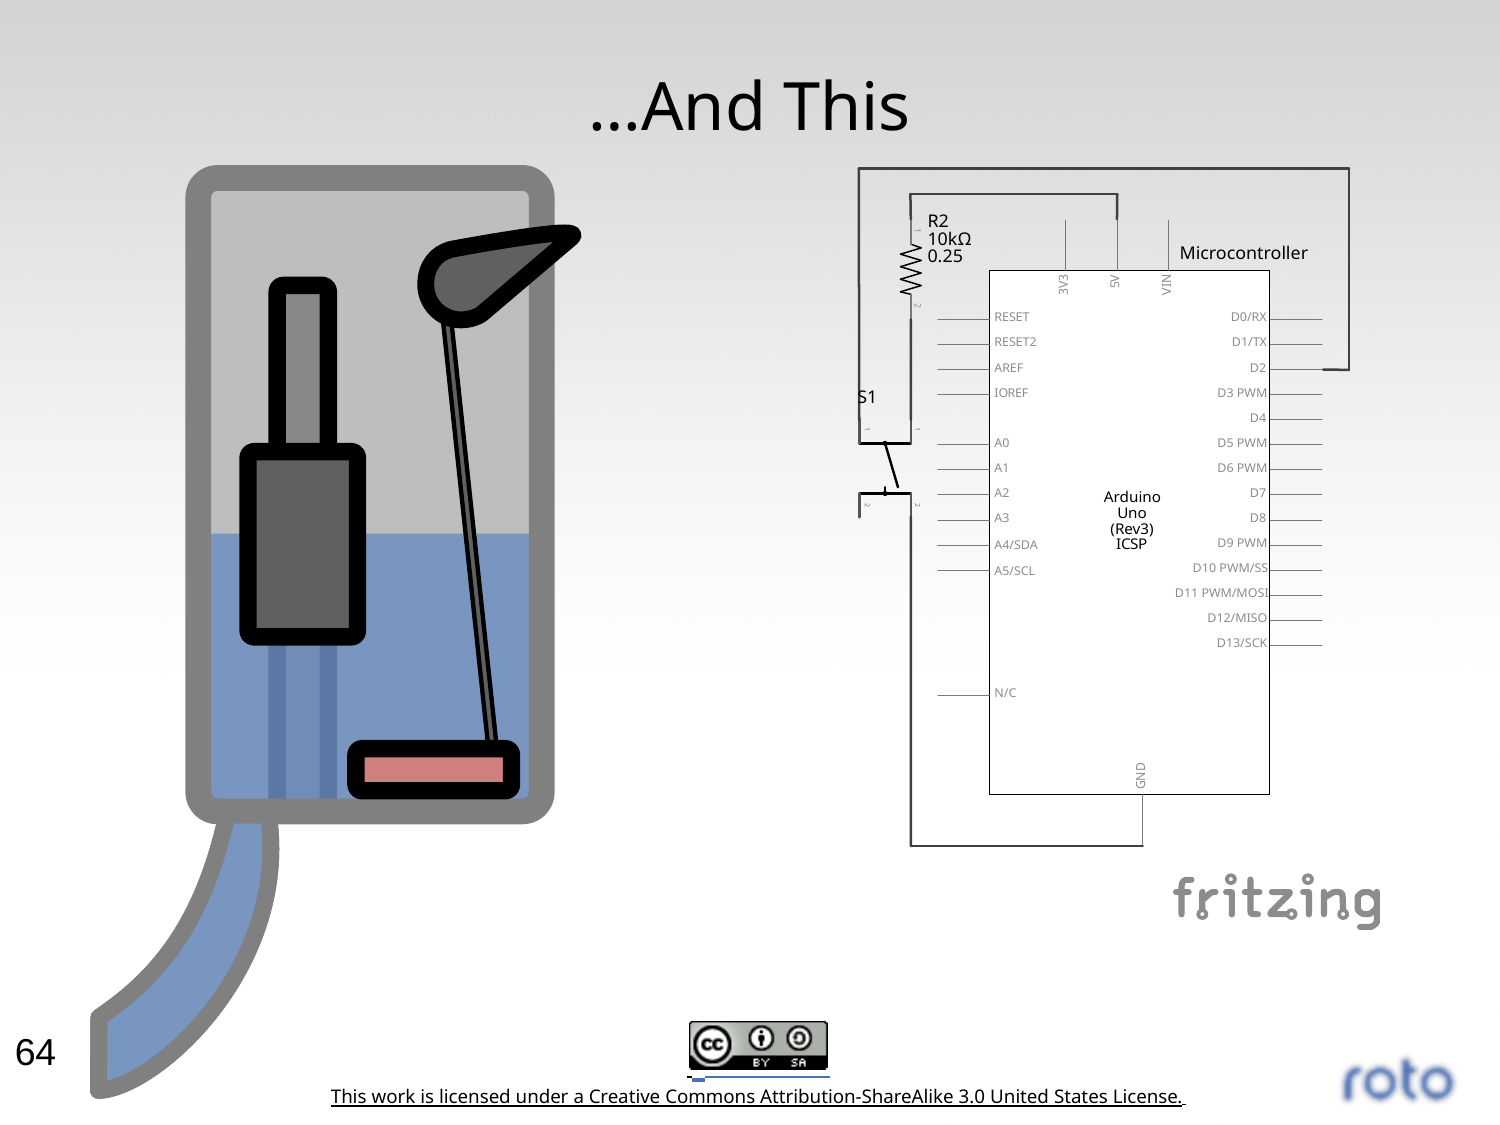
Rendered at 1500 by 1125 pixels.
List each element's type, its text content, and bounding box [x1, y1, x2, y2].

title …And This [112, 49, 1388, 238]
picture [0, 0, 1500, 1125]
